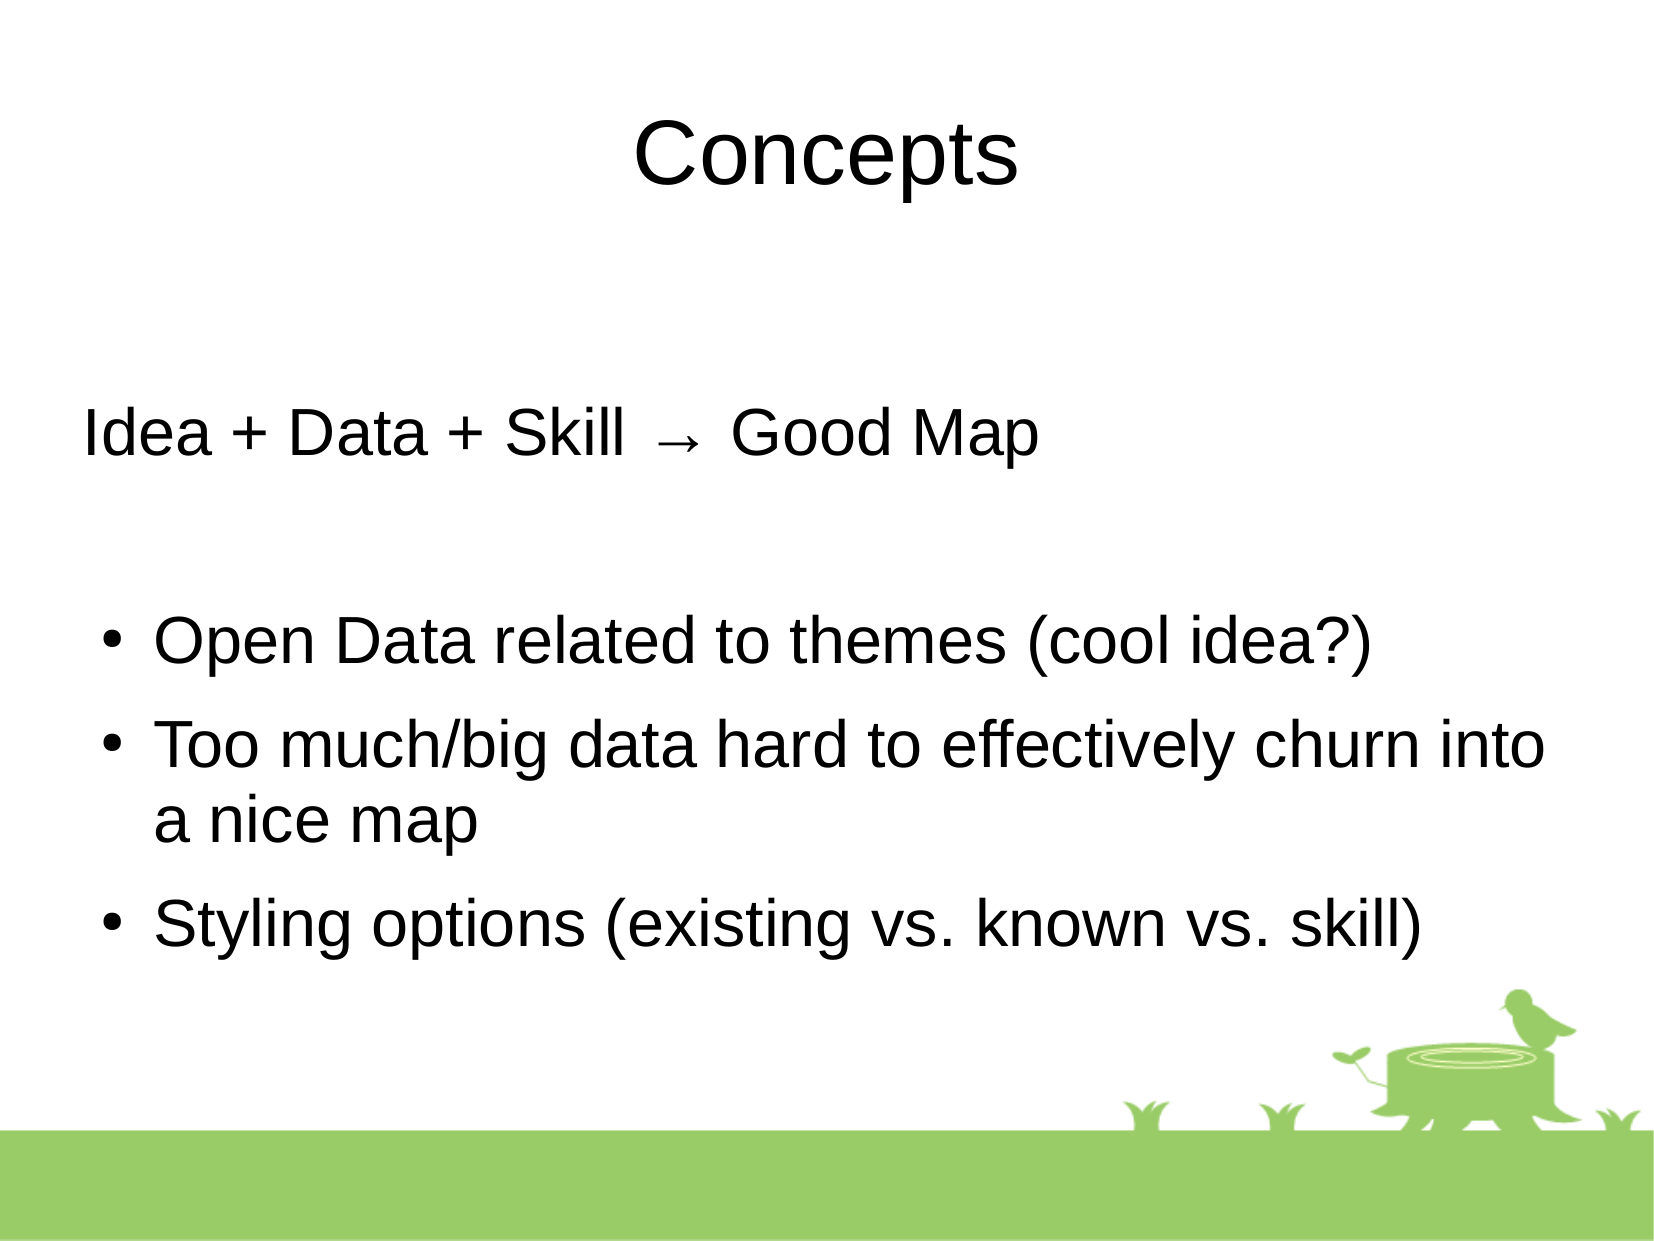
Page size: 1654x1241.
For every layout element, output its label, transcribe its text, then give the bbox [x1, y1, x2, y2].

picture [0, 0, 1654, 1241]
list Idea + Data + Skill → Good Map Open Data related to themes (cool idea?) Too much/big data hard to effectively churn into a nice map Styling options (existing vs. known vs. skill) [82, 290, 1571, 1010]
title Concepts [82, 49, 1571, 257]
